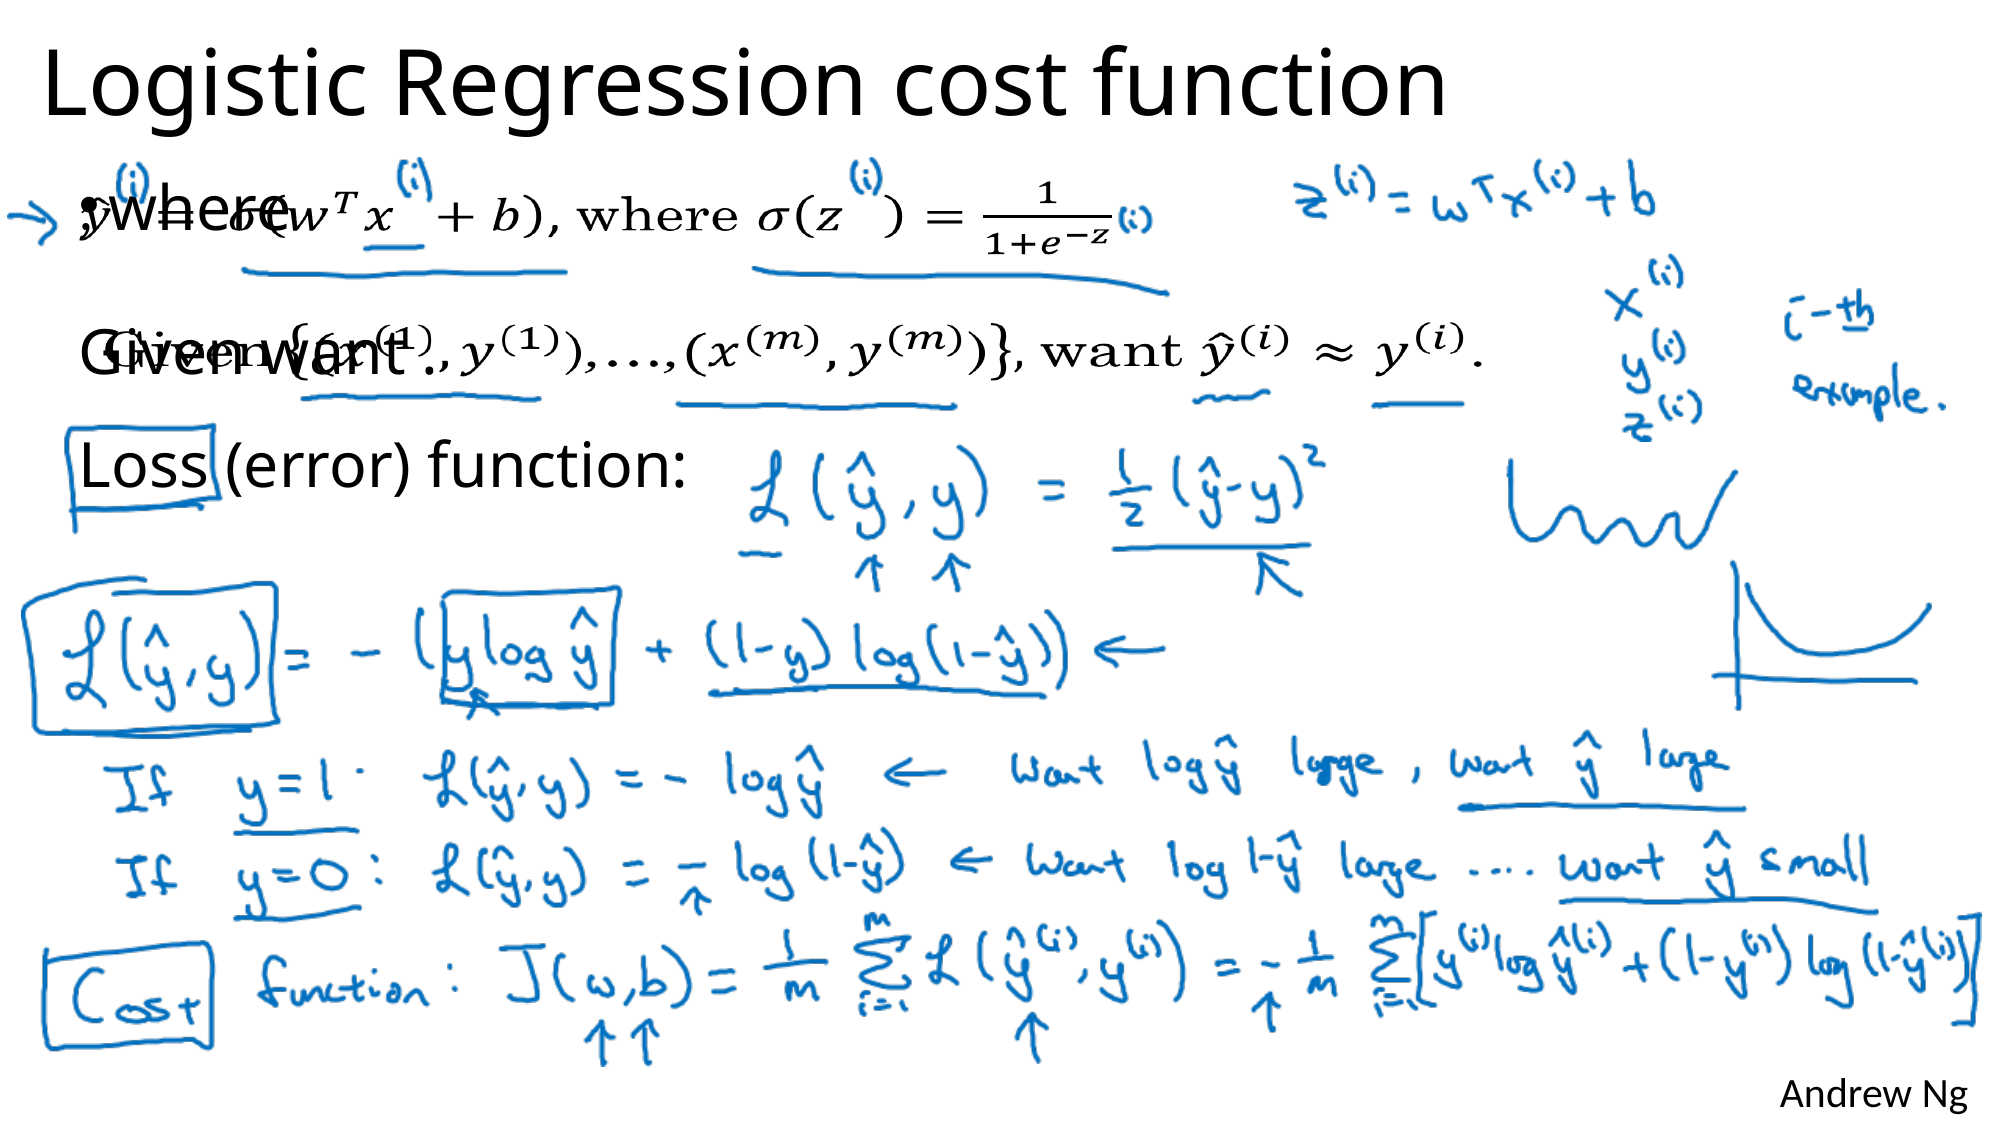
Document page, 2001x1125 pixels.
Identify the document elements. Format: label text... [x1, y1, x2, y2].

text_box Logistic Regression cost function [25, 28, 1751, 157]
picture [7, 157, 1982, 1067]
